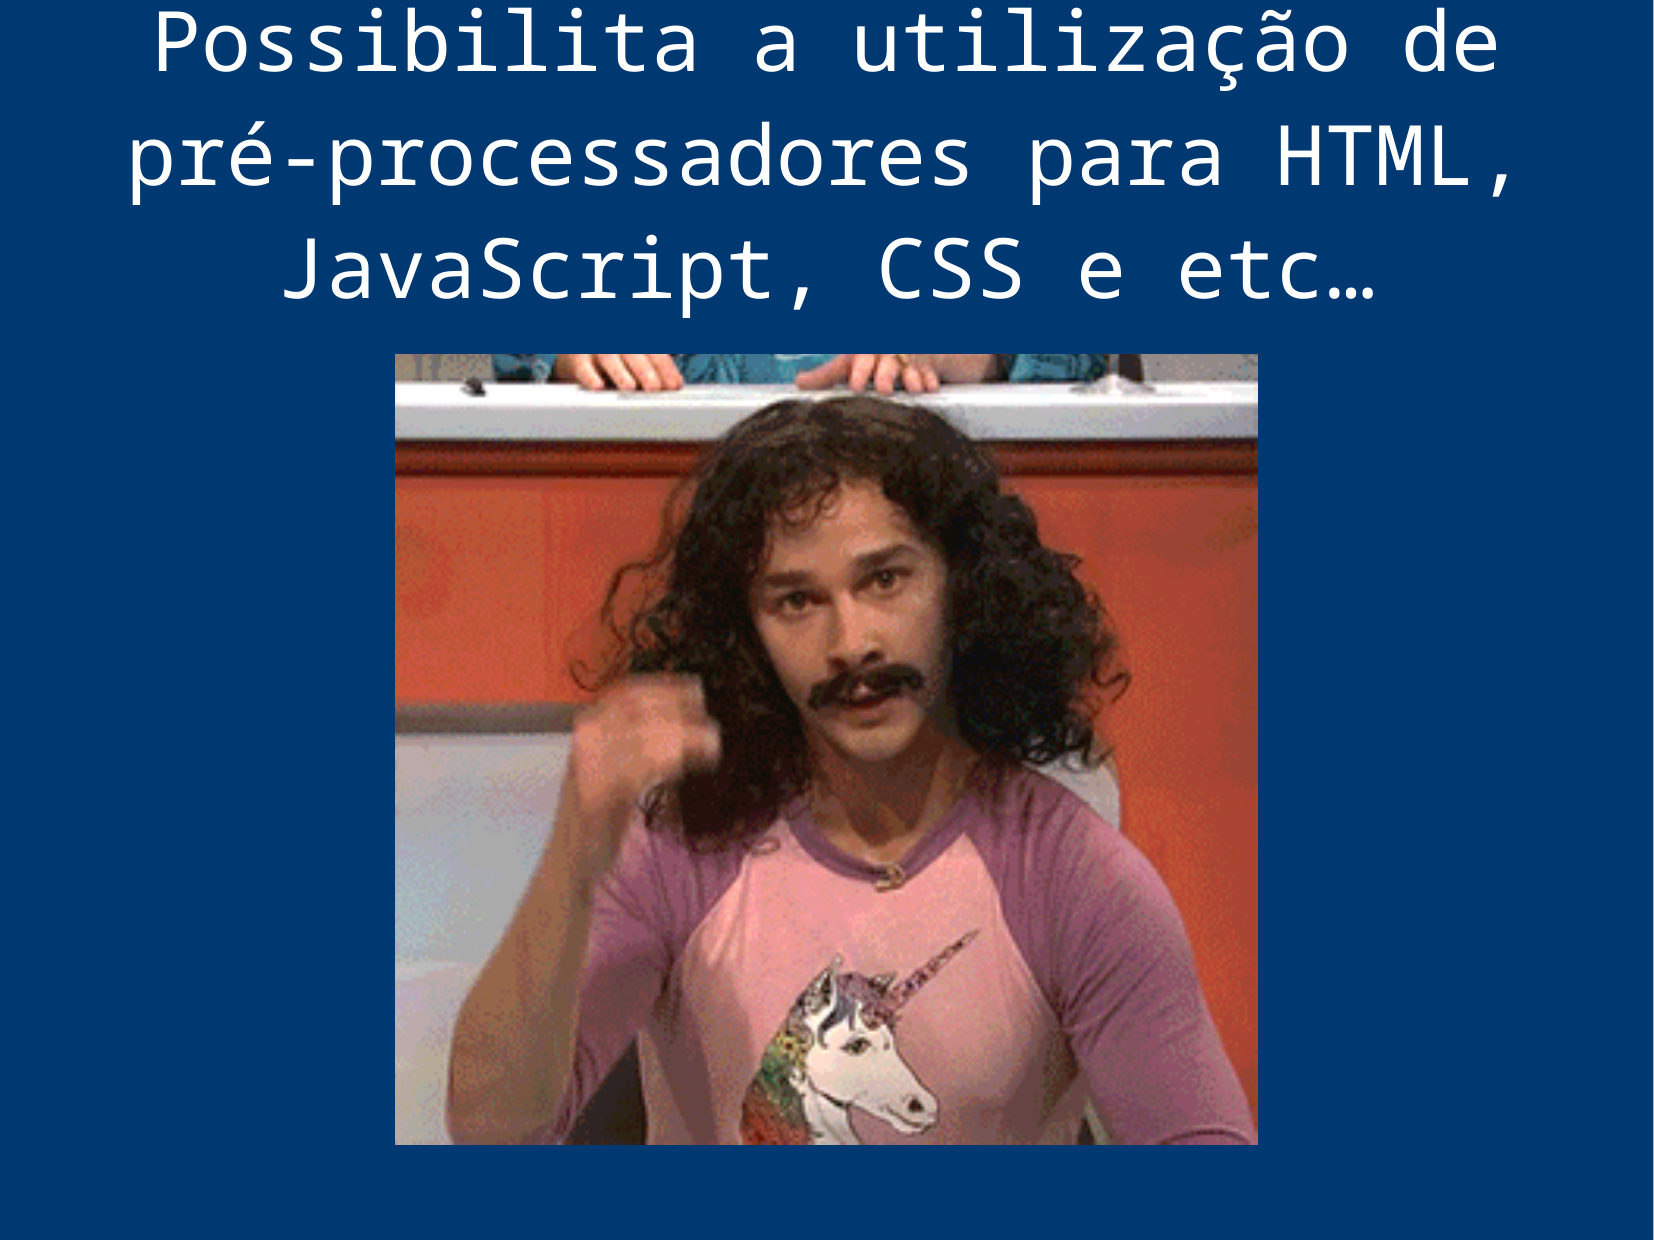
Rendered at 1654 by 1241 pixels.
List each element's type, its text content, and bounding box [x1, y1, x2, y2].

title Possibilita a utilização de pré-processadores para HTML, JavaScript, CSS e etc… [82, 27, 1571, 279]
picture [395, 354, 1258, 1145]
